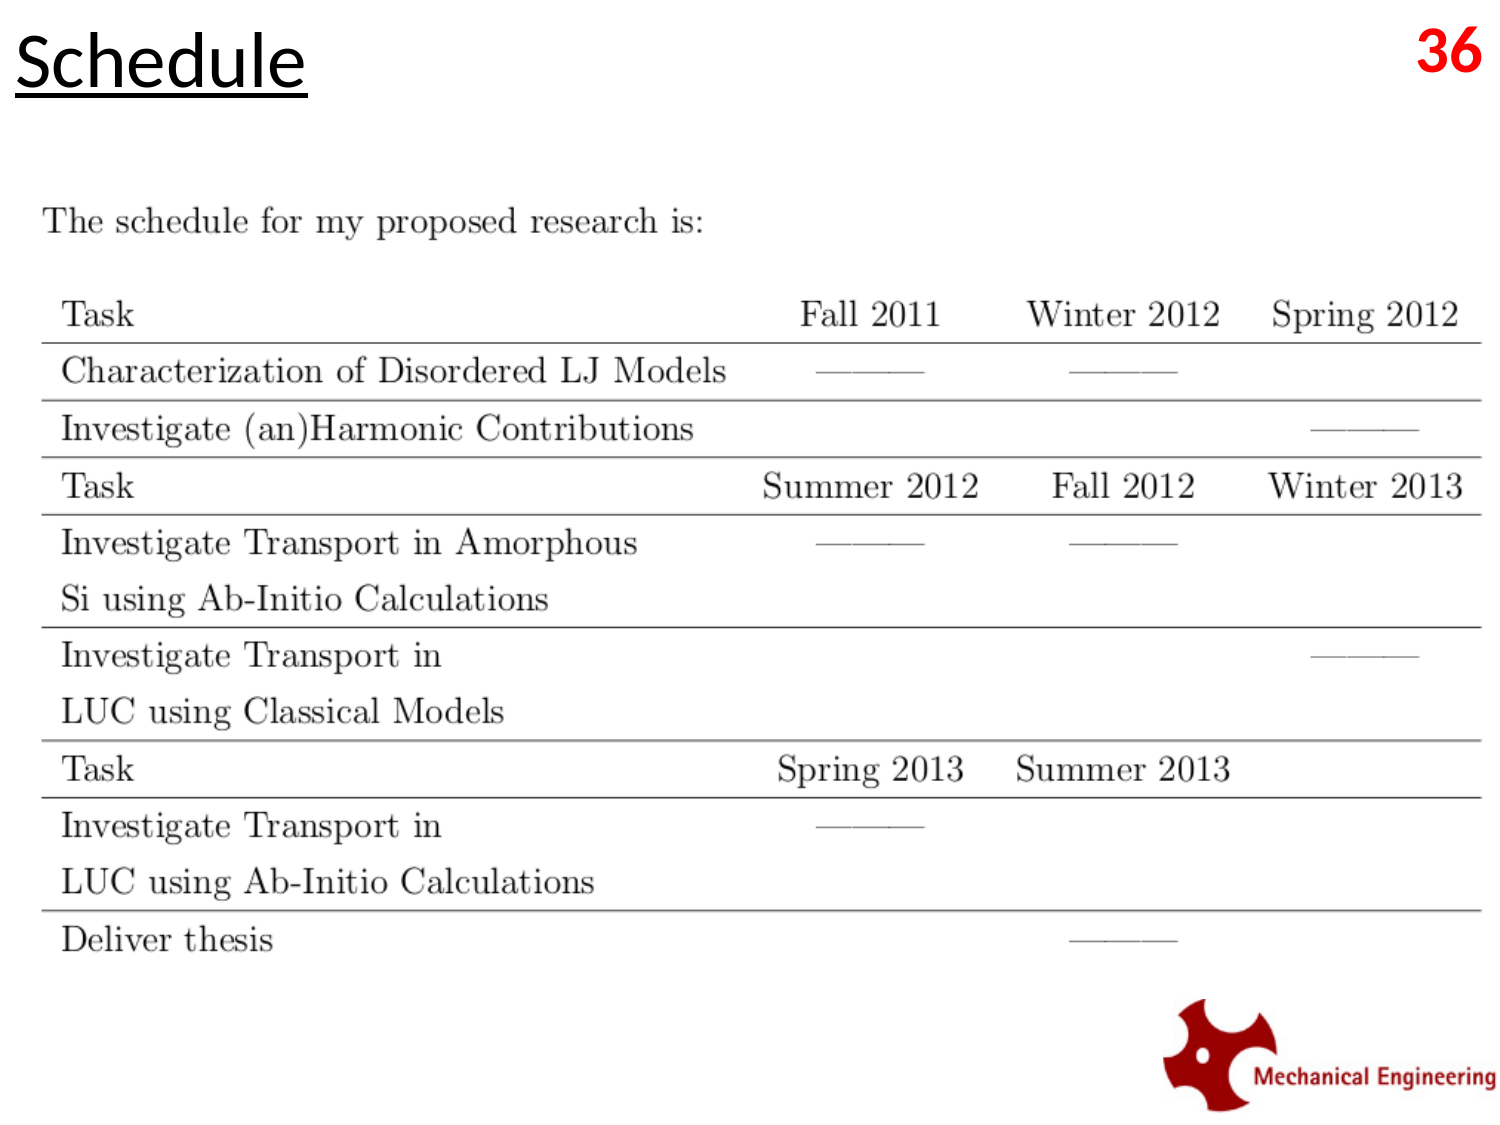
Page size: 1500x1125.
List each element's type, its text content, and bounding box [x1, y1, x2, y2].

picture [15, 187, 1500, 976]
title Schedule [0, 0, 1351, 150]
text_box 36 [1400, 0, 1499, 93]
picture [1162, 999, 1497, 1113]
